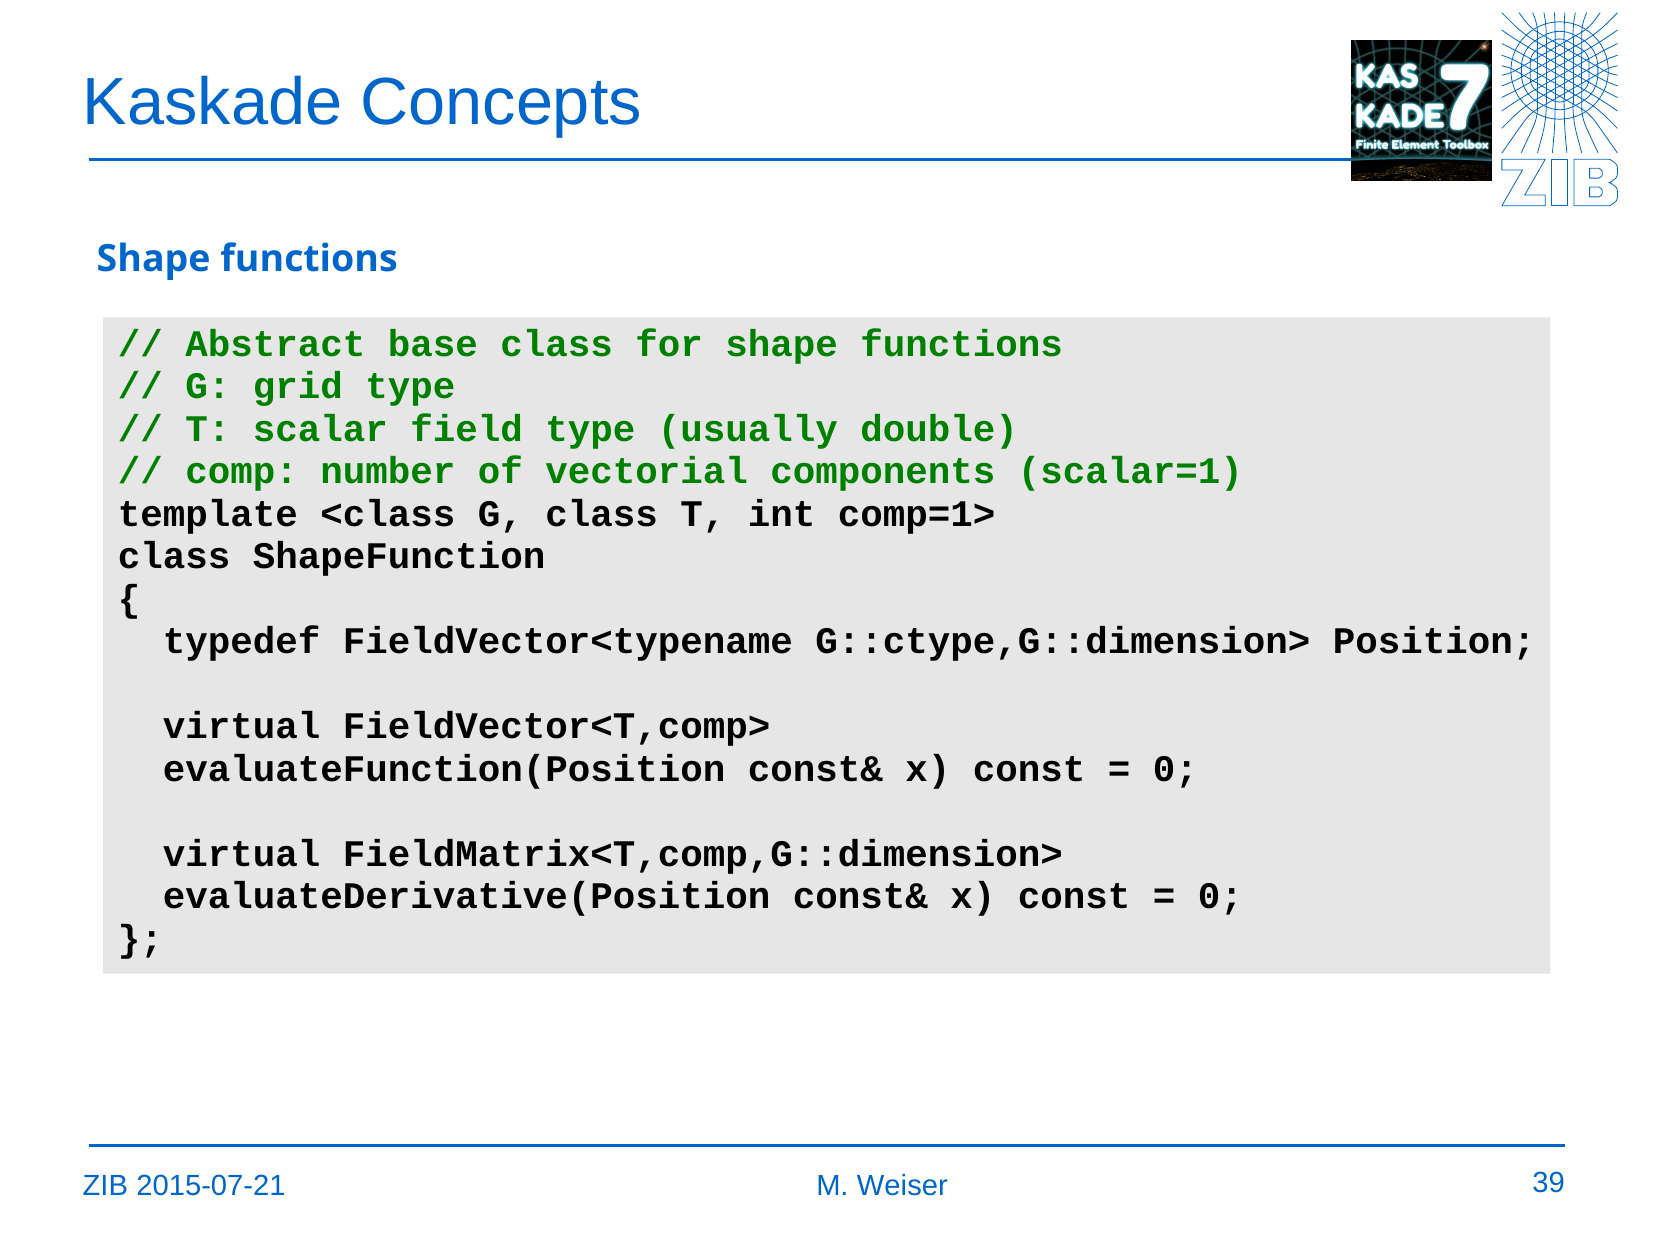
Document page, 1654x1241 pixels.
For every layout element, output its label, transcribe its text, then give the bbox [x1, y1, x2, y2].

text_box // Abstract base class for shape functions // G: grid type // T: scalar field type (usually double) // comp: number of vectorial components (scalar=1) template <class G, class T, int comp=1> class ShapeFunction { typedef FieldVector<typename G::ctype,G::dimension> Position; virtual FieldVector<T,comp> evaluateFunction(Position const& x) const = 0; virtual FieldMatrix<T,comp,G::dimension> evaluateDerivative(Position const& x) const = 0; }; [103, 317, 1551, 974]
picture [1351, 40, 1492, 181]
title Kaskade Concepts [82, 64, 1359, 139]
text_box [490, 492, 540, 552]
text_box Shape functions [81, 223, 402, 283]
